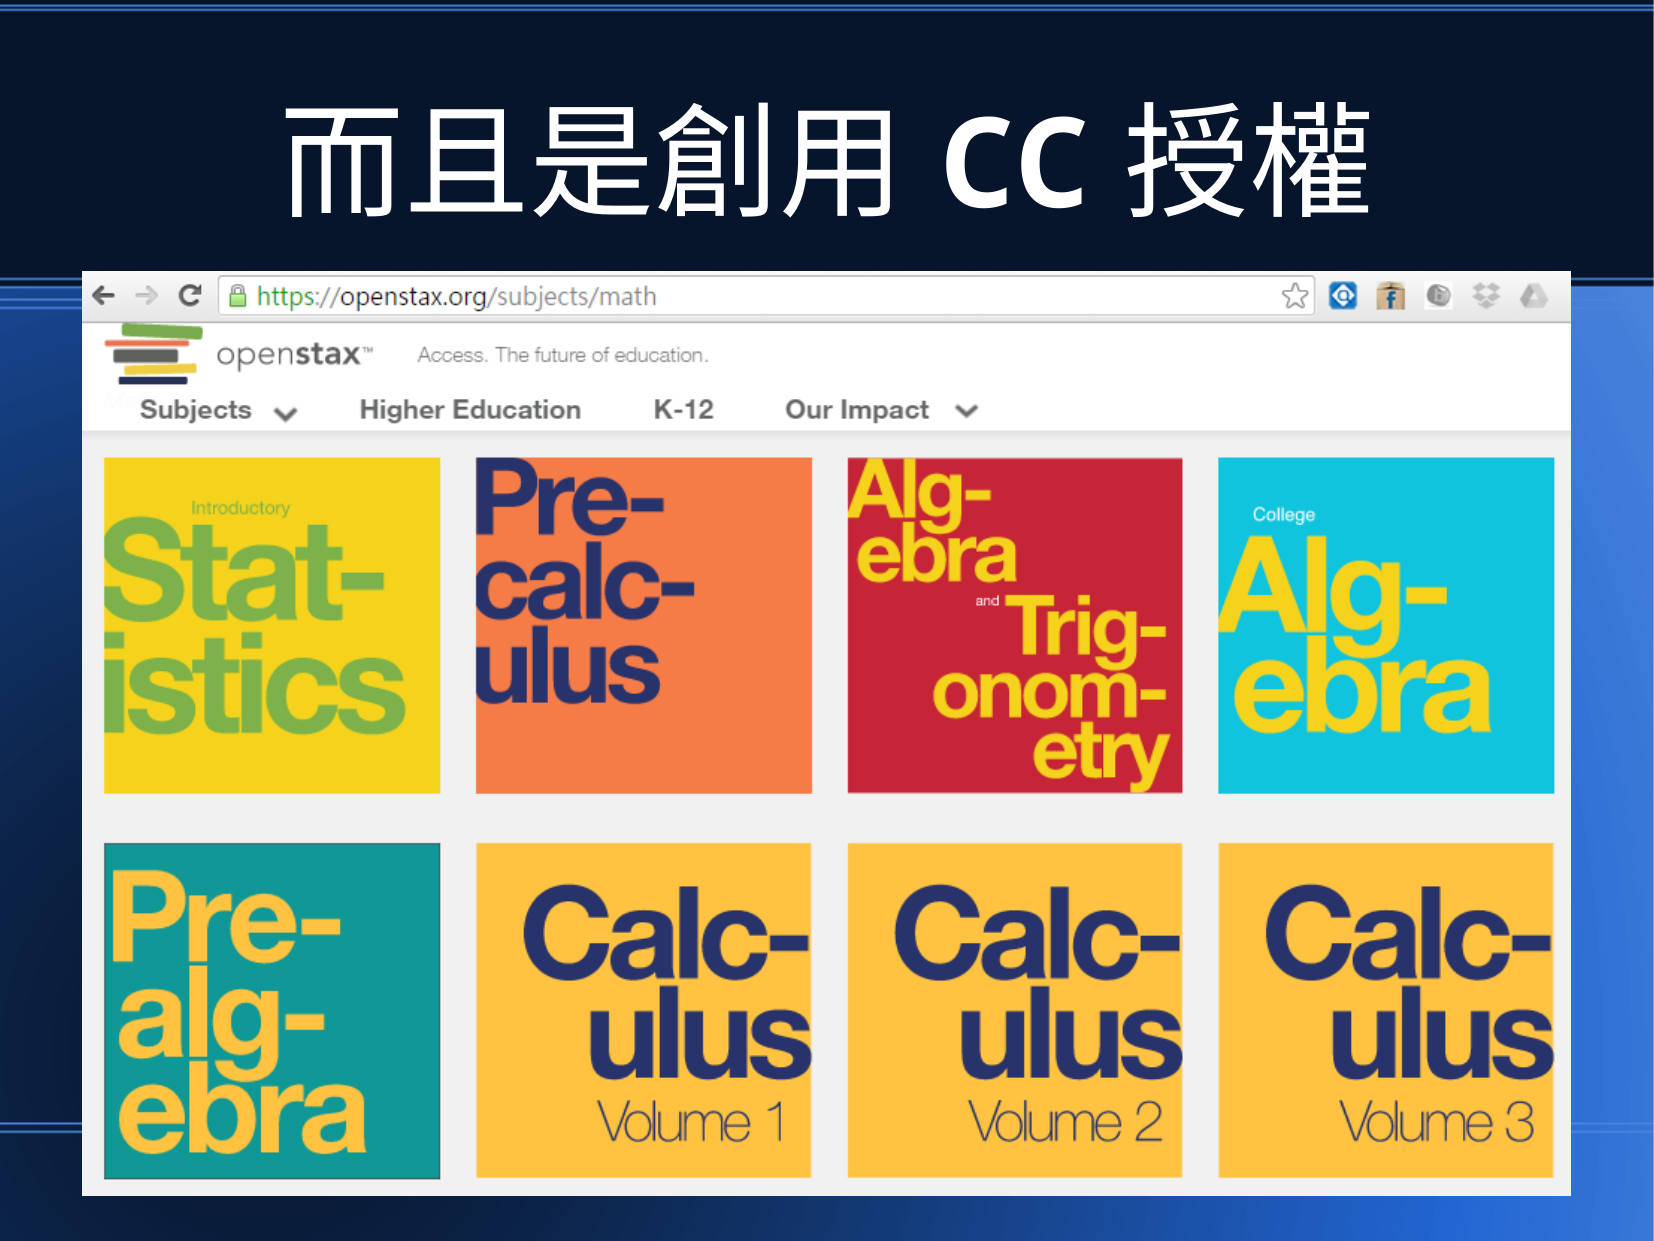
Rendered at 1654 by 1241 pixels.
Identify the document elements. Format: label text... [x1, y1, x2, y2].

title 而且是創用CC授權 [82, 49, 1571, 257]
picture [0, 0, 1654, 1241]
